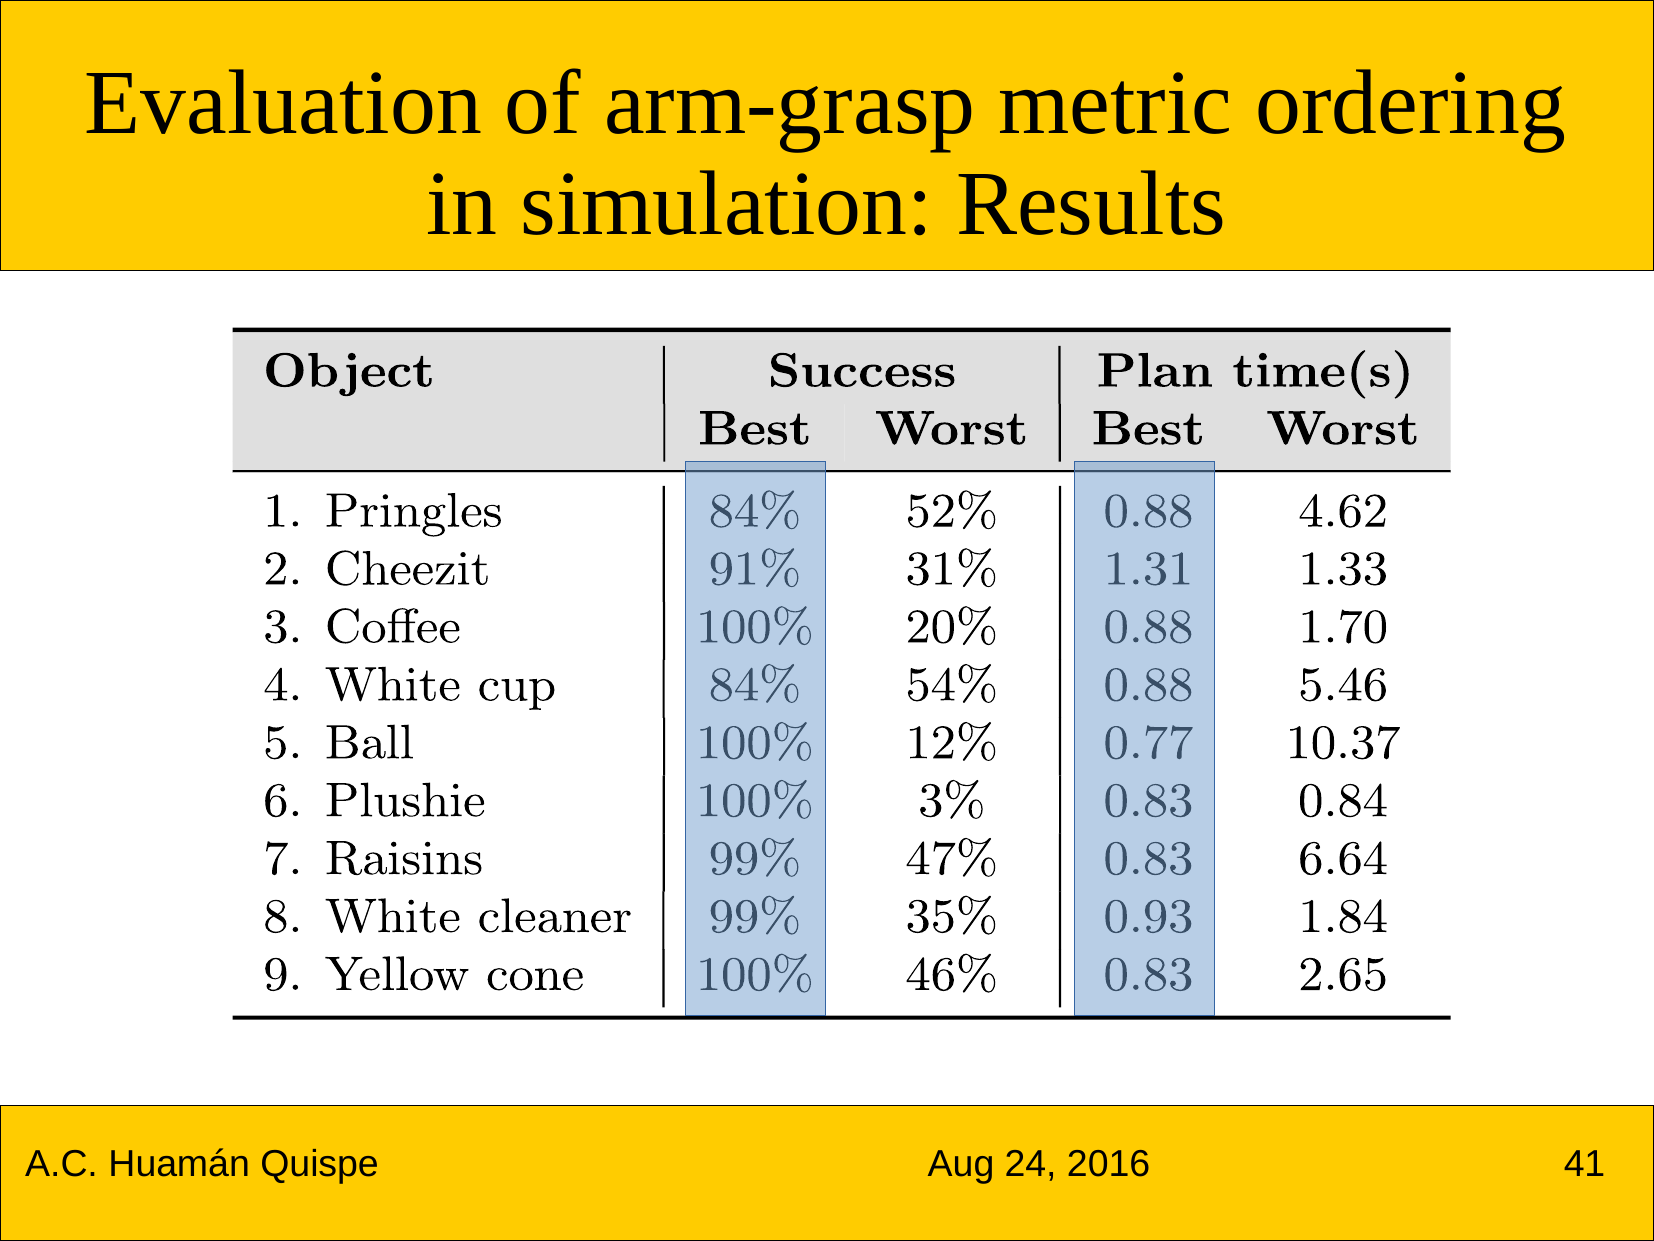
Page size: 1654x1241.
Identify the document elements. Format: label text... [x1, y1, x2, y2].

text_box [232, 327, 1451, 1020]
title Evaluation of arm-grasp metric ordering in simulation: Results [82, 49, 1571, 257]
